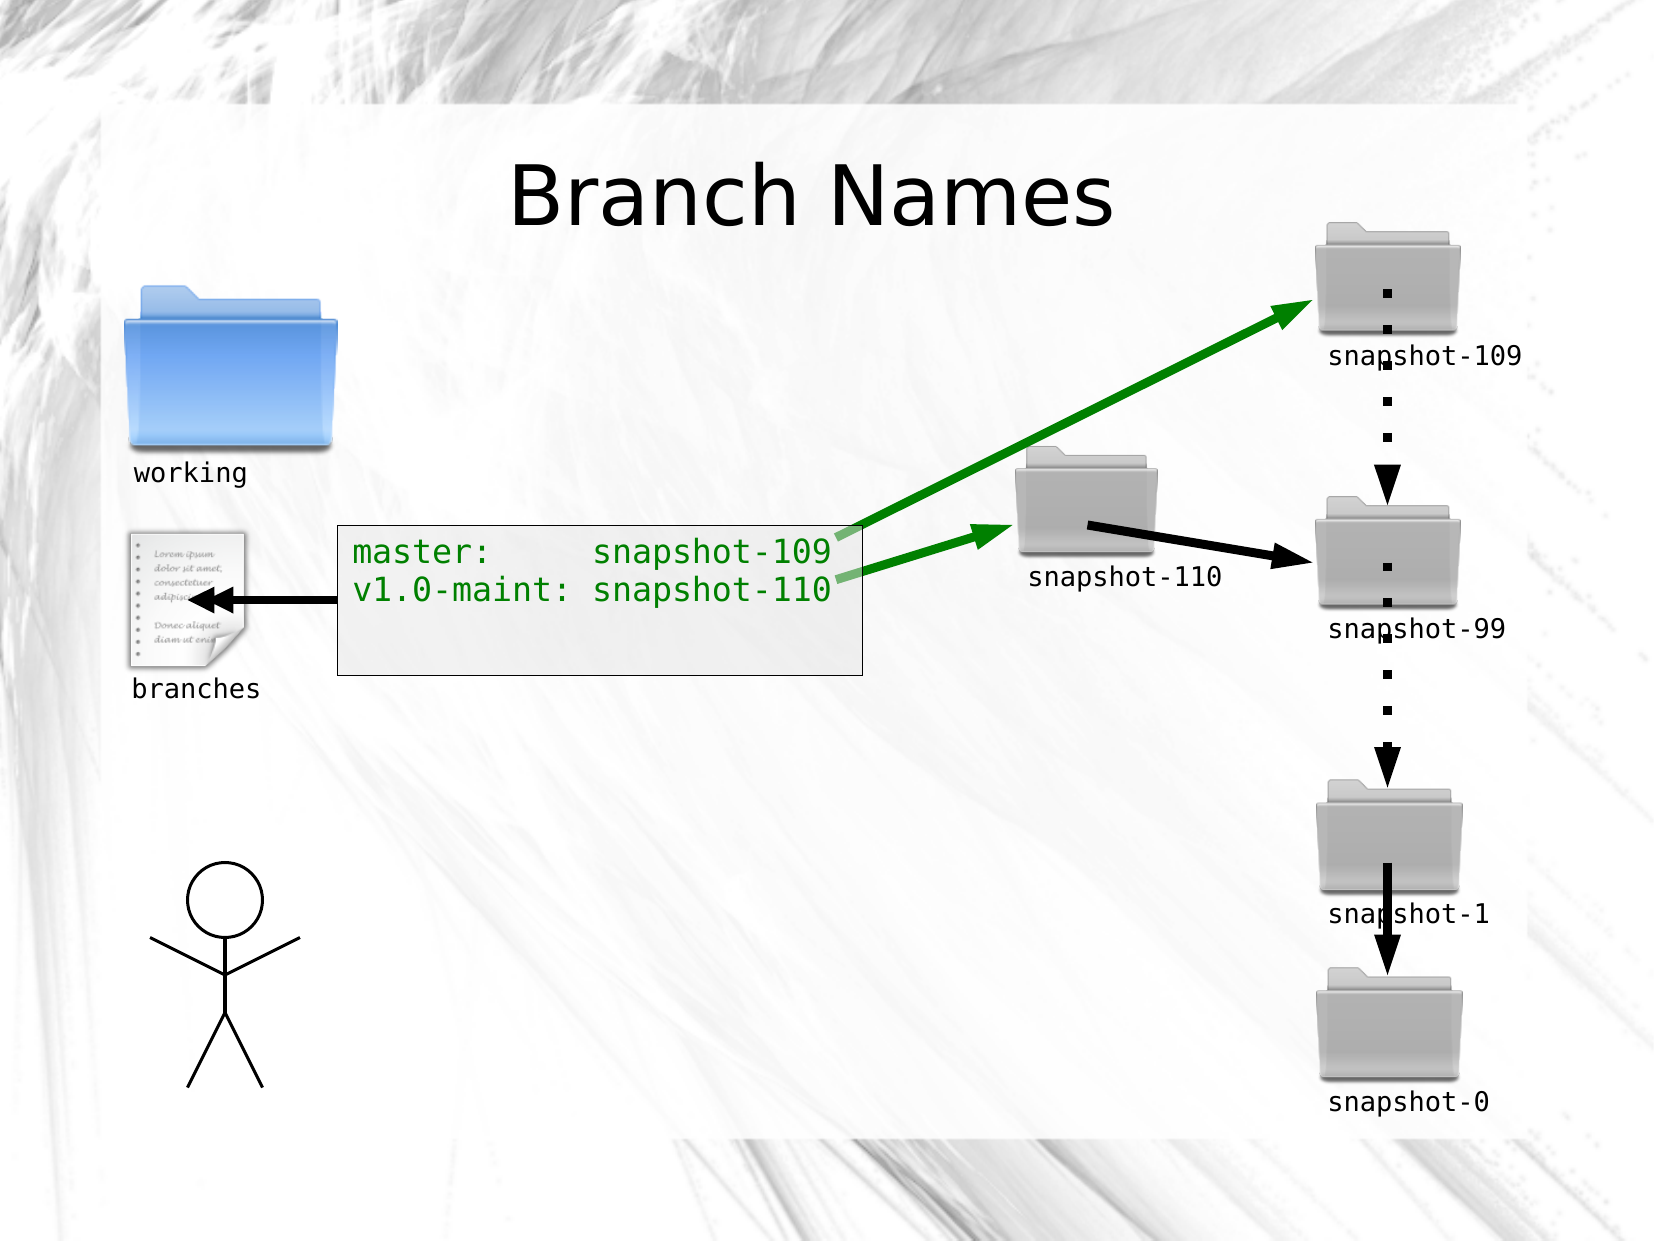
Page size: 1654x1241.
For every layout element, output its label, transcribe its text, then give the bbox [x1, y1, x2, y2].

text_box snapshot-110 [1012, 553, 1238, 601]
text_box snapshot-1 [1392, 891, 1505, 938]
title Branch Names [118, 112, 1506, 281]
text_box snapshot-109 [1312, 332, 1538, 379]
text_box snapshot-99 [1312, 606, 1521, 653]
text_box master: snapshot-109 v1.0-maint: snapshot-110 [337, 525, 863, 676]
text_box branches [116, 665, 332, 731]
text_box snapshot-1 [1312, 891, 1383, 938]
text_box snapshot-0 [1312, 1078, 1505, 1126]
picture [0, 0, 1654, 1241]
text_box working [119, 450, 263, 497]
